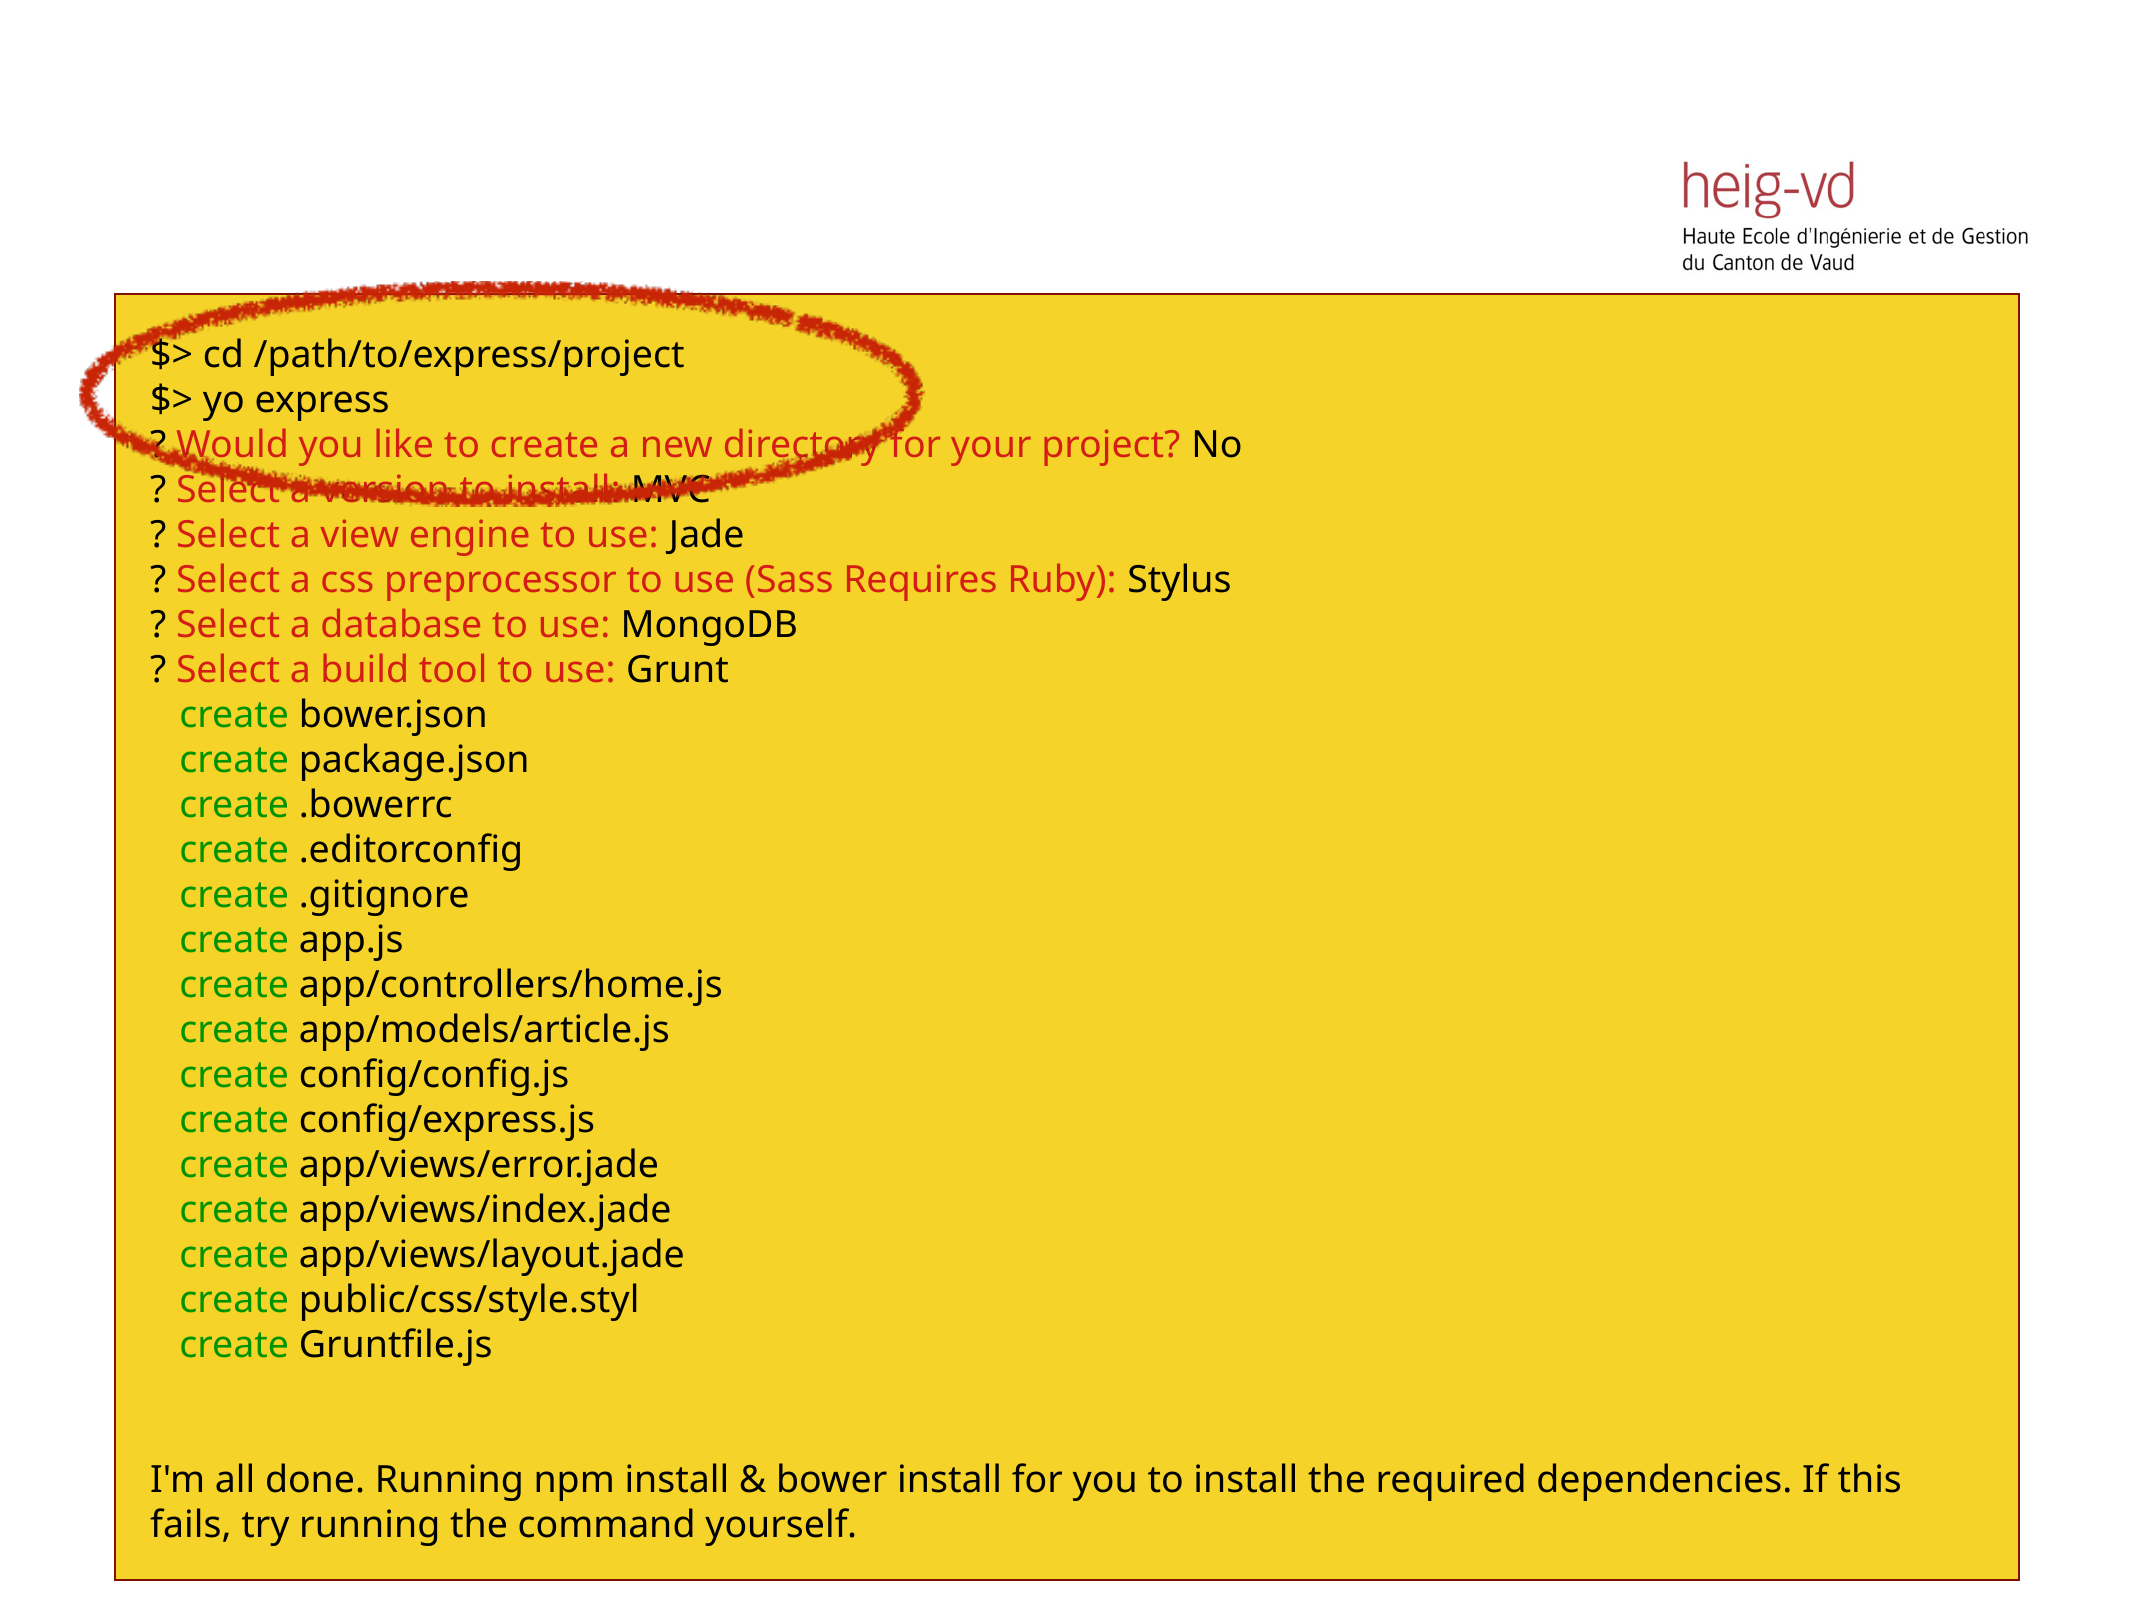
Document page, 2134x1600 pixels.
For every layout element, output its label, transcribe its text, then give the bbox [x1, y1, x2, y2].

text_box $> cd /path/to/express/project $> yo express ? Would you like to create a new directory for your project? No ? Select a version to install: MVC ? Select a view engine to use: Jade ? Select a css preprocessor to use (Sass Requires Ruby): Stylus ? Select a database to use: MongoDB ? Select a build tool to use: Grunt create bower.json create package.json create .bowerrc create .editorconfig create .gitignore create app.js create app/controllers/home.js create app/models/article.js create config/config.js create config/express.js create app/views/error.jade create app/views/index.jade create app/views/layout.jade create public/css/style.styl create Gruntfile.js I'm all done. Running npm install & bower install for you to install the required dependencies. If this fails, try running the command yourself. [114, 294, 2019, 1581]
picture [79, 281, 925, 507]
picture [1672, 149, 2036, 284]
